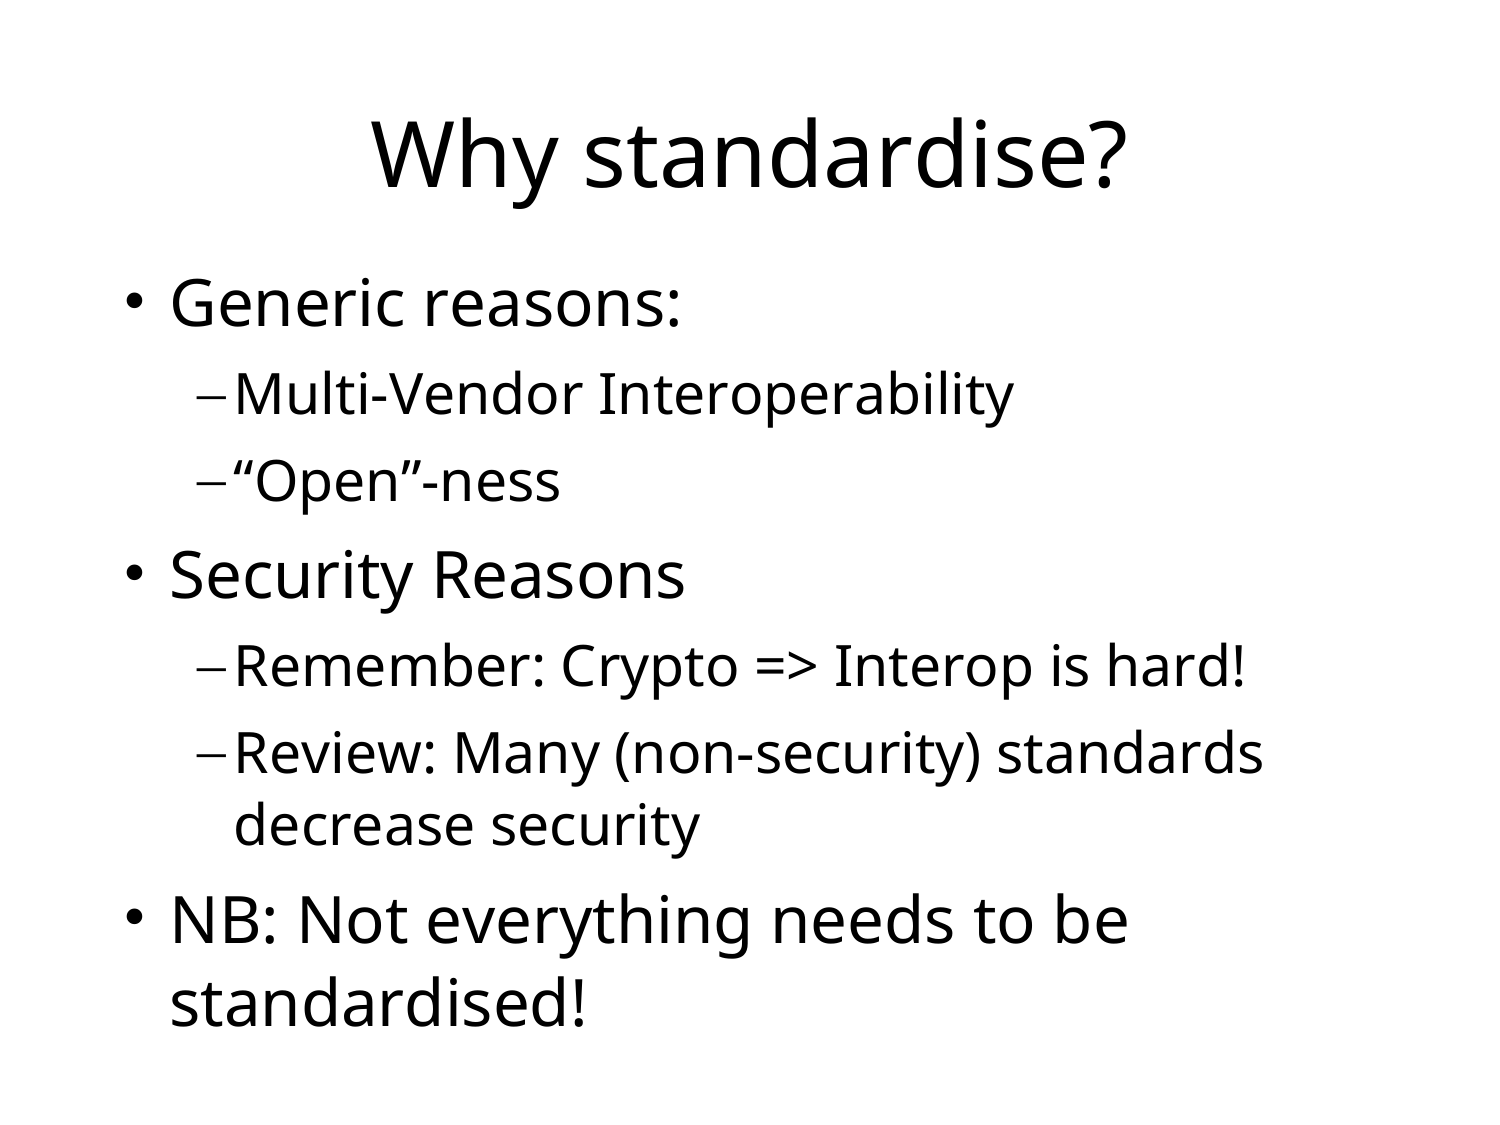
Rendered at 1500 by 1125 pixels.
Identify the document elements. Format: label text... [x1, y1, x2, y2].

title Why standardise? [112, 56, 1388, 245]
list Generic reasons: Multi-Vendor Interoperability “Open”-ness Security Reasons Remember: Crypto => Interop is hard! Review: Many (non-security) standards decrease security NB: Not everything needs to be standardised! [108, 252, 1384, 1053]
